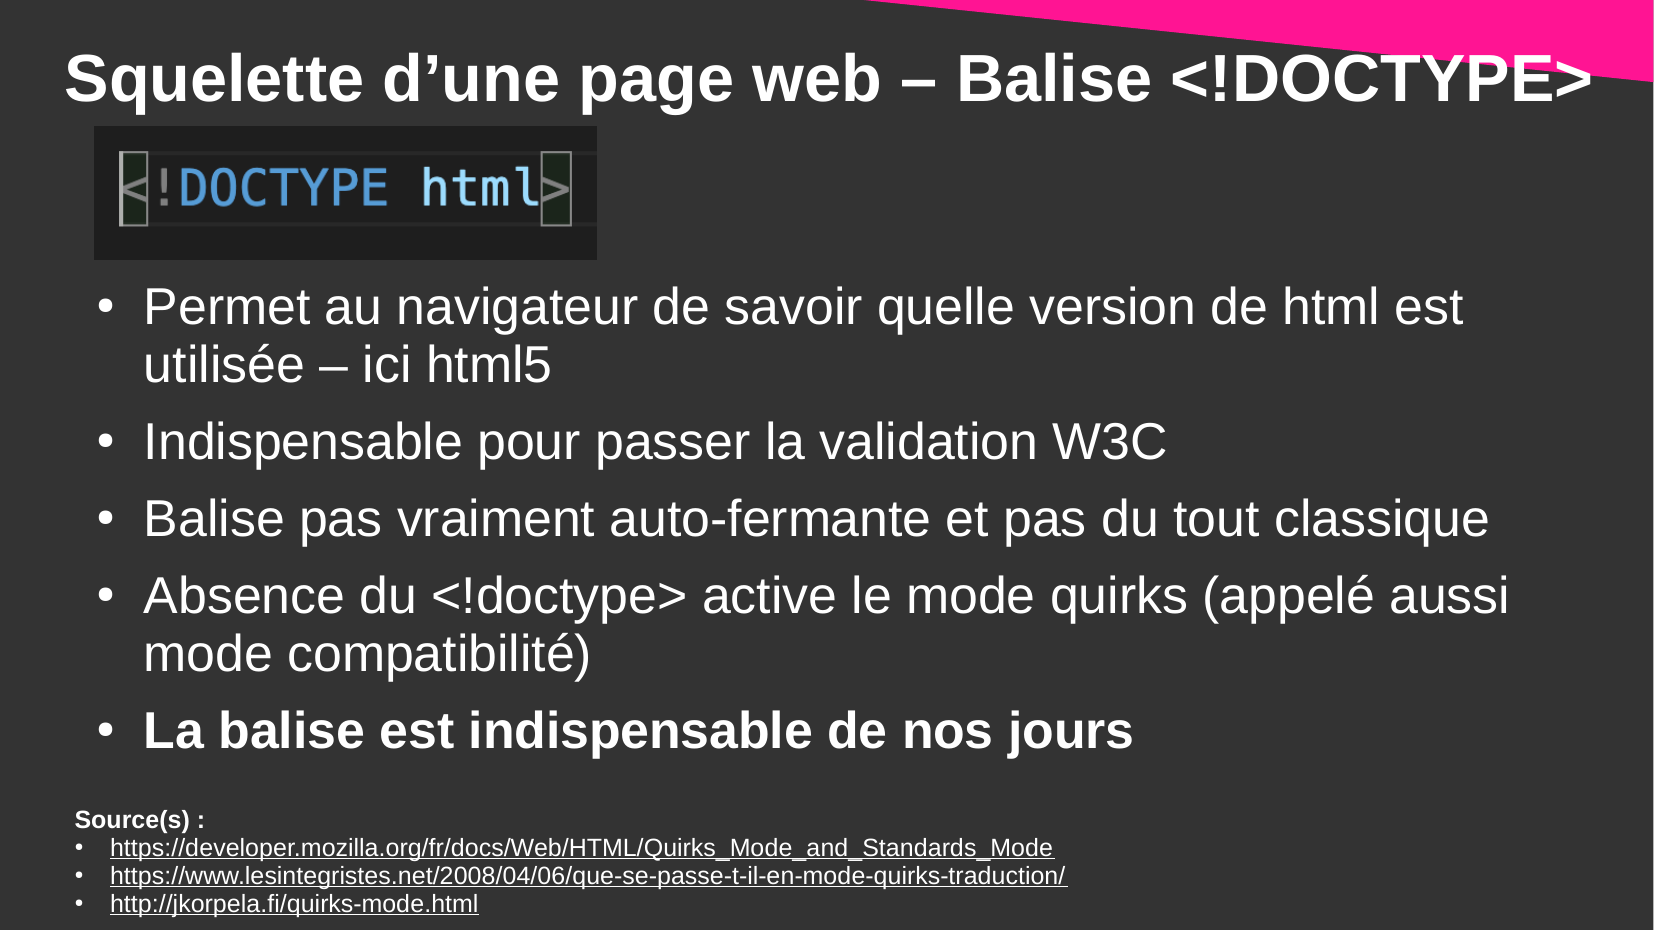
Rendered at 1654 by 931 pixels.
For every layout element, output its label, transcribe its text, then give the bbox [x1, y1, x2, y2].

text_box Source(s) : https://developer.mozilla.org/fr/docs/Web/HTML/Quirks_Mode_and_Standards_Mode https://www.lesintegristes.net/2008/04/06/que-se-passe-t-il-en-mode-quirks-traduction/ http://jkorpela.fi/quirks-mode.html [59, 798, 1545, 931]
title Squelette d’une page web – Balise <!DOCTYPE> [64, 40, 1635, 153]
list Permet au navigateur de savoir quelle version de html est utilisée – ici html5 Indispensable pour passer la validation W3C Balise pas vraiment auto-fermante et pas du tout classique Absence du <!doctype> active le mode quirks (appelé aussi mode compatibilité) La balise est indispensable de nos jours [80, 278, 1635, 768]
picture [94, 126, 597, 260]
text_box [863, 0, 1654, 83]
